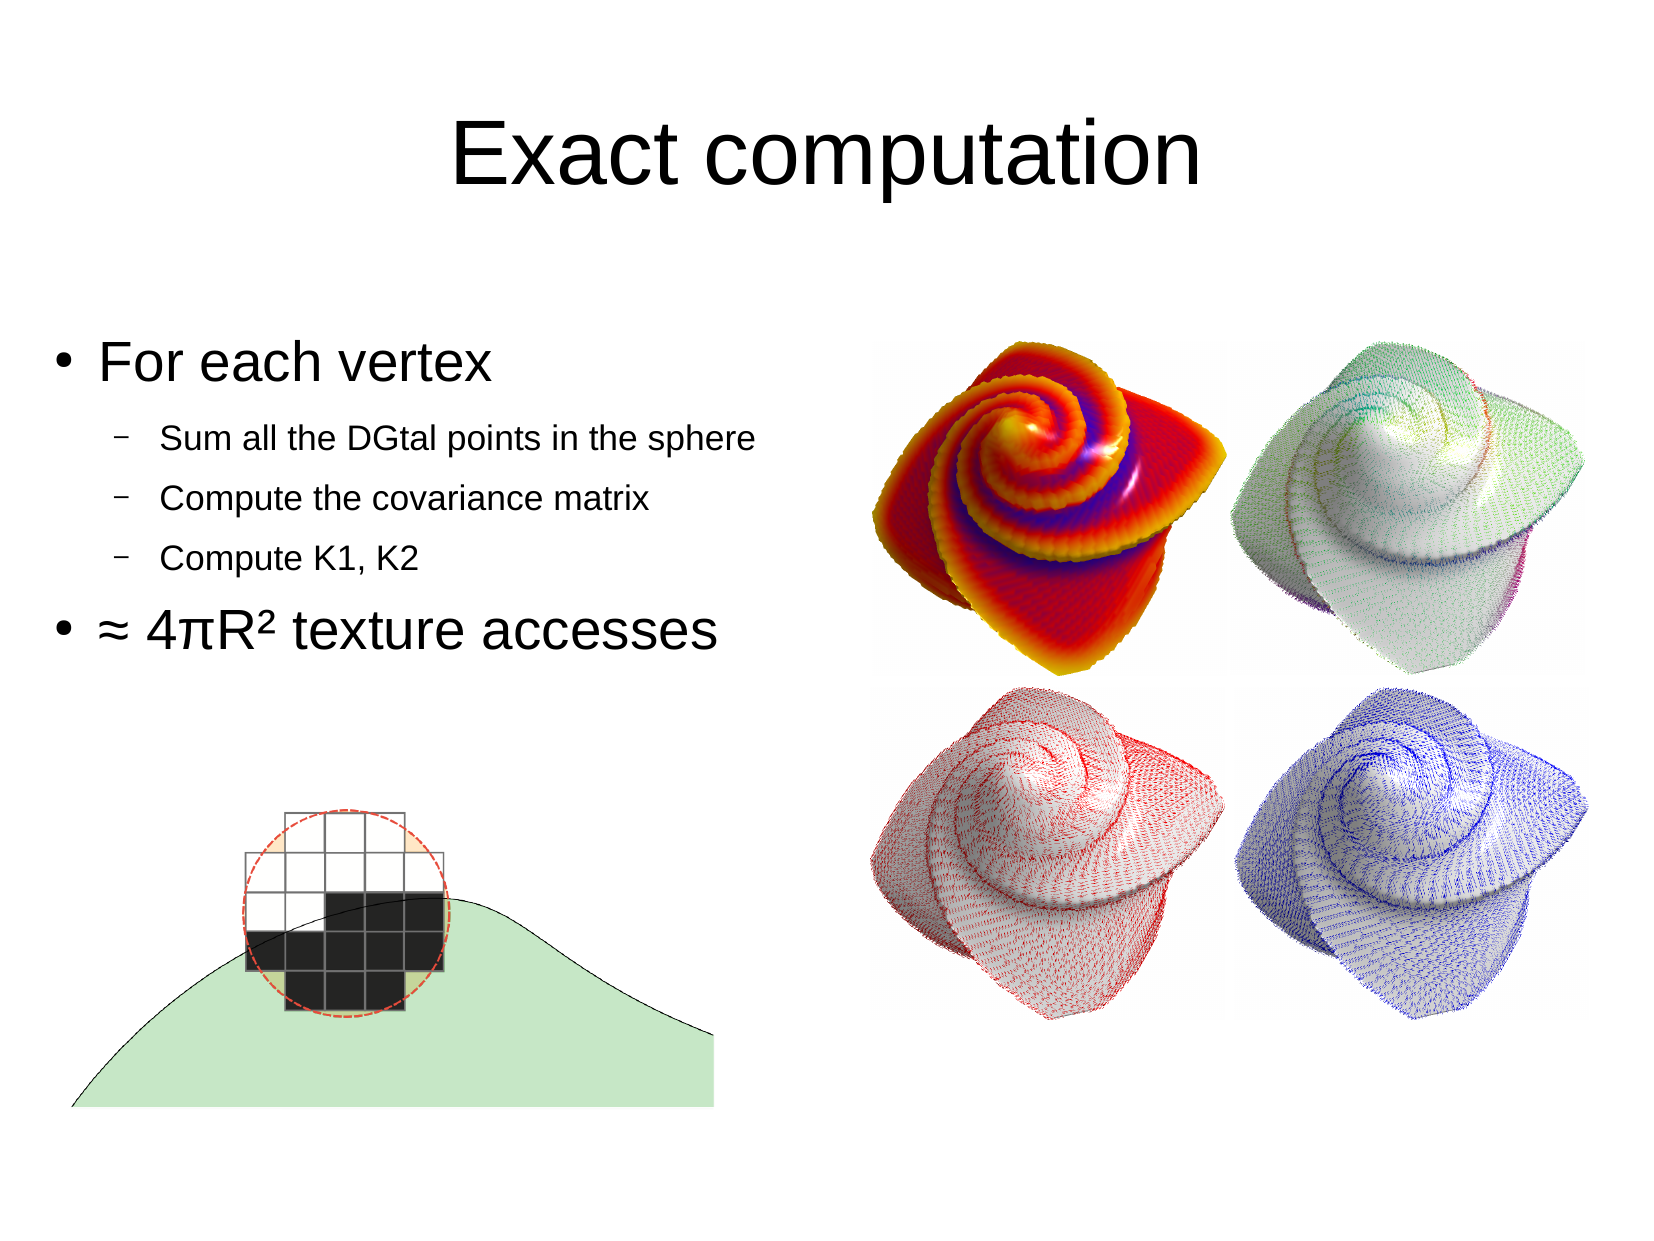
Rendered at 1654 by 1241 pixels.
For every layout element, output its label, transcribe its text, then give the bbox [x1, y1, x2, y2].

picture [1230, 341, 1585, 675]
title Exact computation [82, 49, 1571, 257]
picture [870, 687, 1225, 1021]
list For each vertex Sum all the DGtal points in the sphere Compute the covariance matrix Compute K1, K2 ≈ 4πR² texture accesses [38, 330, 766, 674]
picture [872, 341, 1227, 676]
picture [65, 809, 721, 1126]
picture [1234, 687, 1589, 1021]
